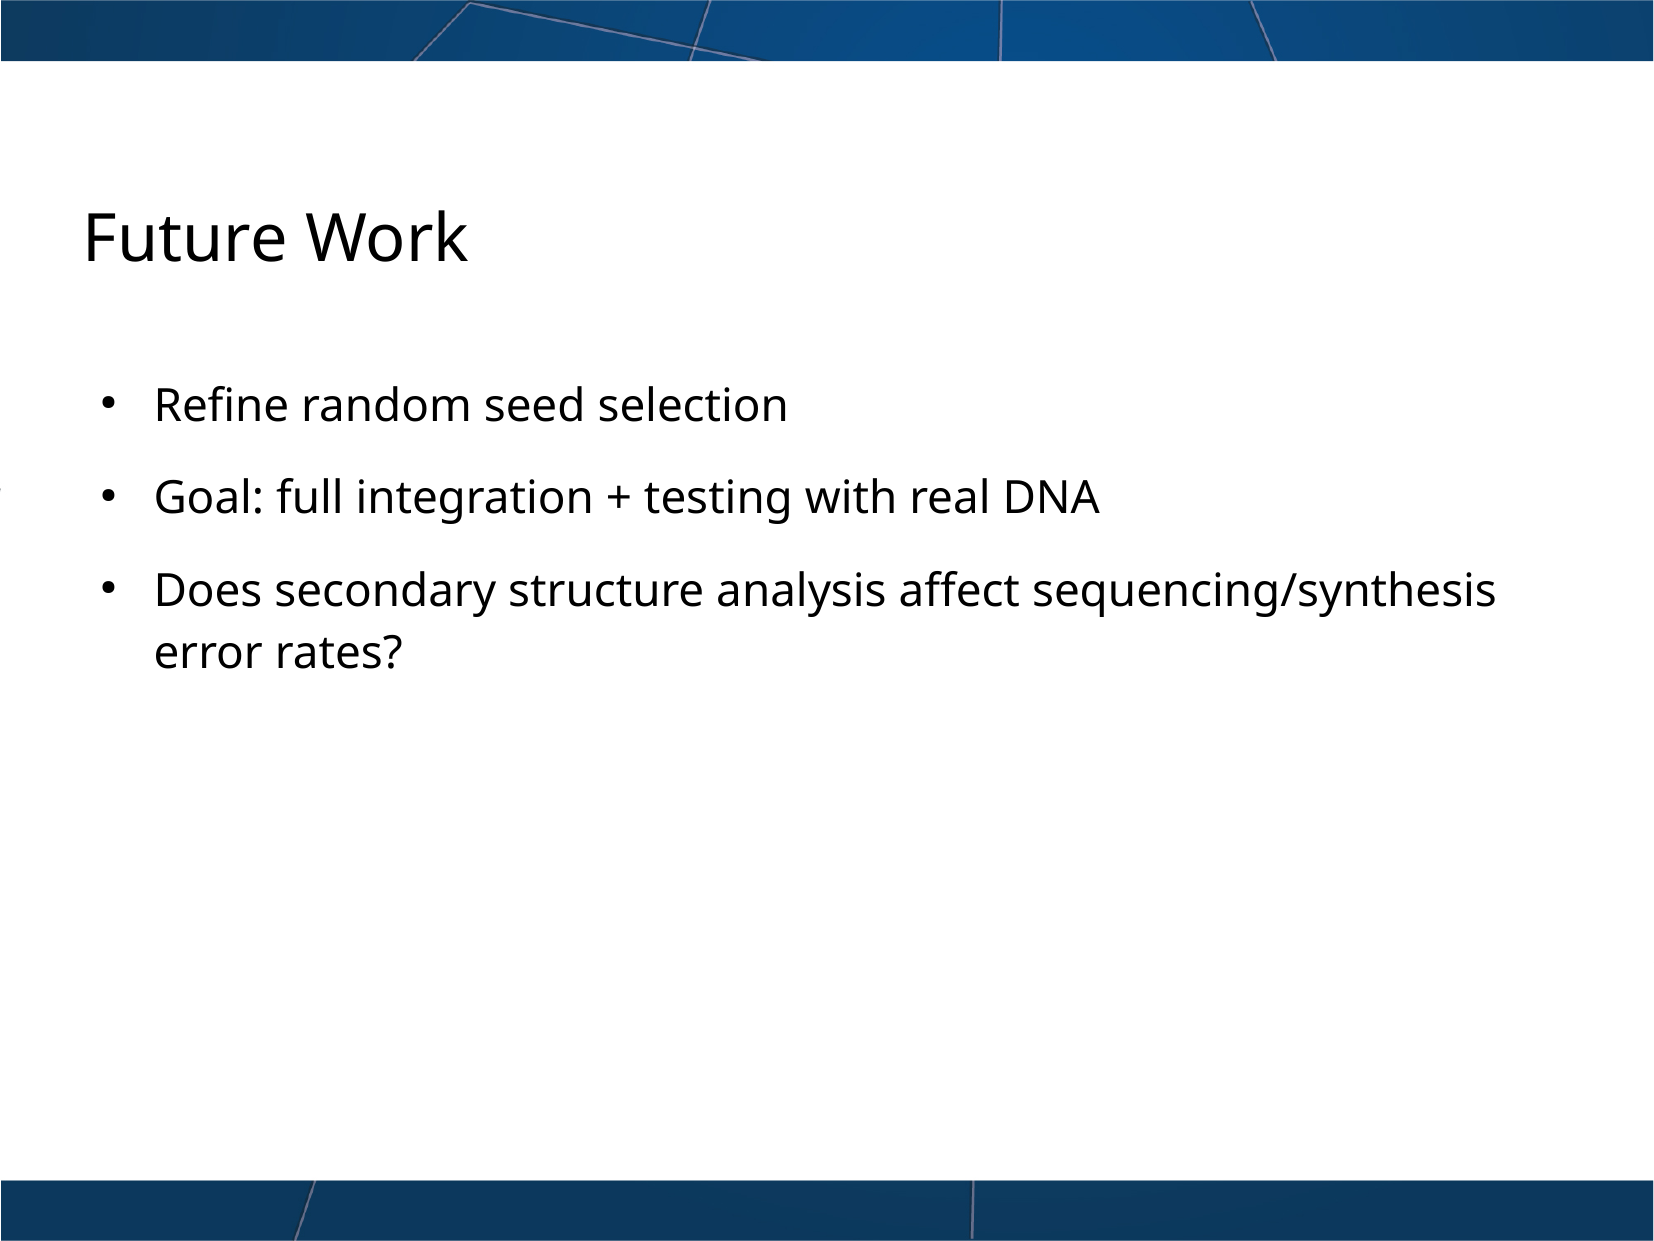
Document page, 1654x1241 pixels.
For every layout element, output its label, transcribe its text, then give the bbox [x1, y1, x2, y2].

title Future Work [82, 132, 1571, 340]
list Refine random seed selection Goal: full integration + testing with real DNA Does secondary structure analysis affect sequencing/synthesis error rates? [82, 372, 1571, 1093]
picture [0, 0, 1654, 1241]
